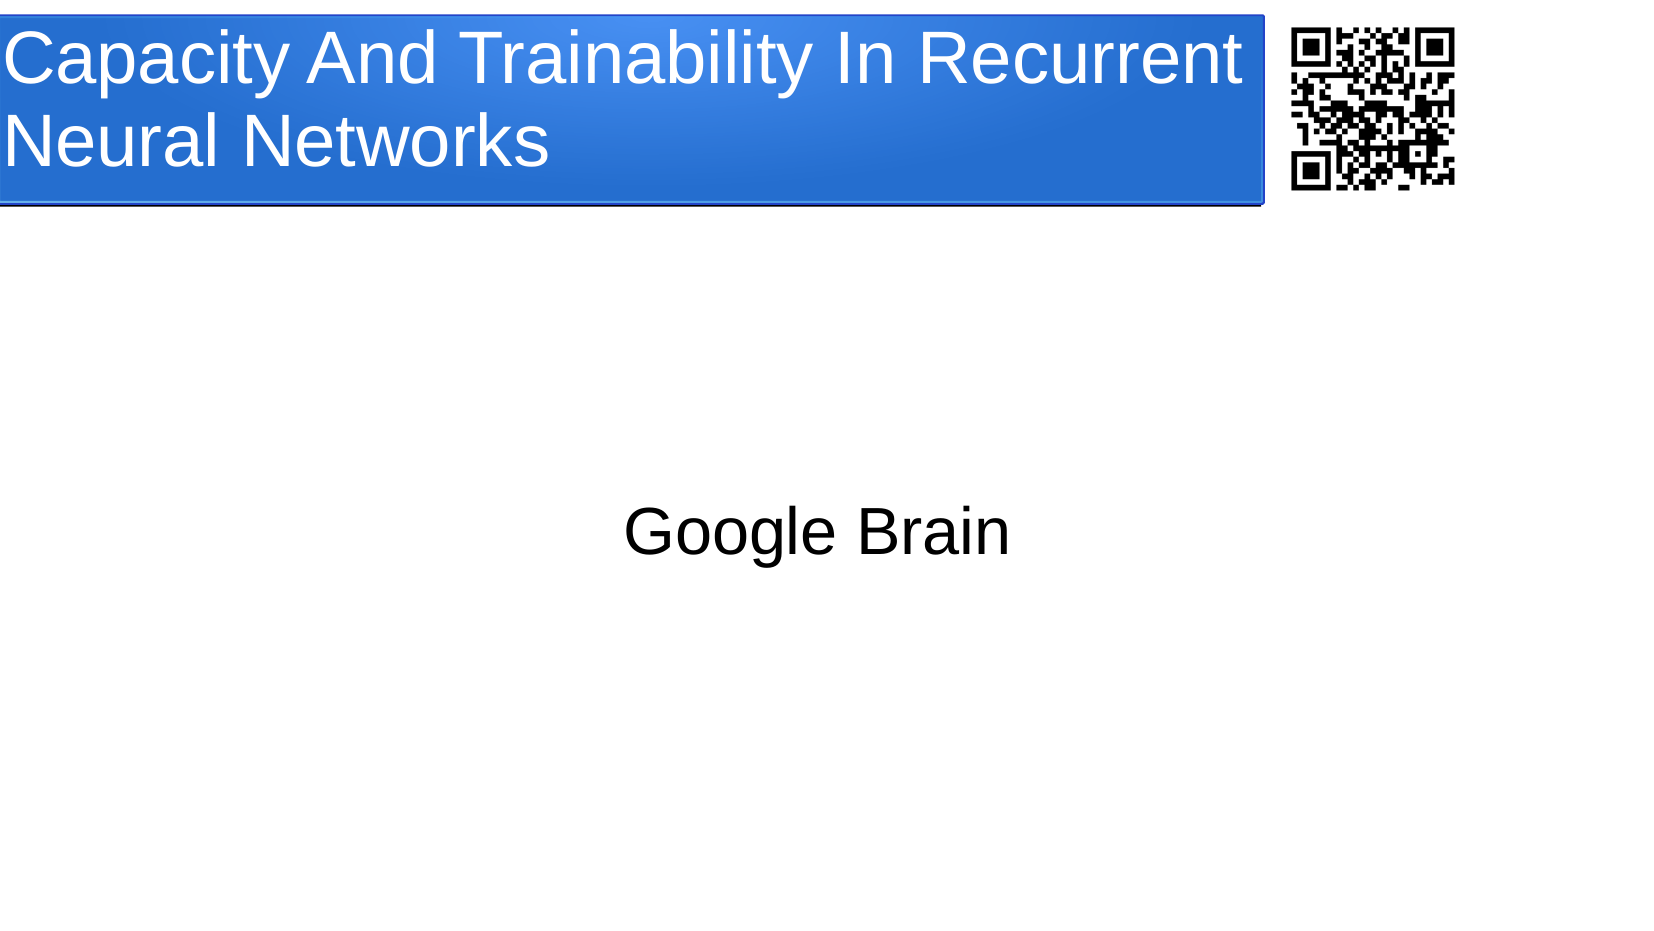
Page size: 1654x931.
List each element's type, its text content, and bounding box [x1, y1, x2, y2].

picture [1269, 5, 1477, 213]
title Capacity And Trainability In Recurrent Neural Networks [2, 0, 1264, 201]
subtitle Google Brain [82, 224, 1571, 764]
